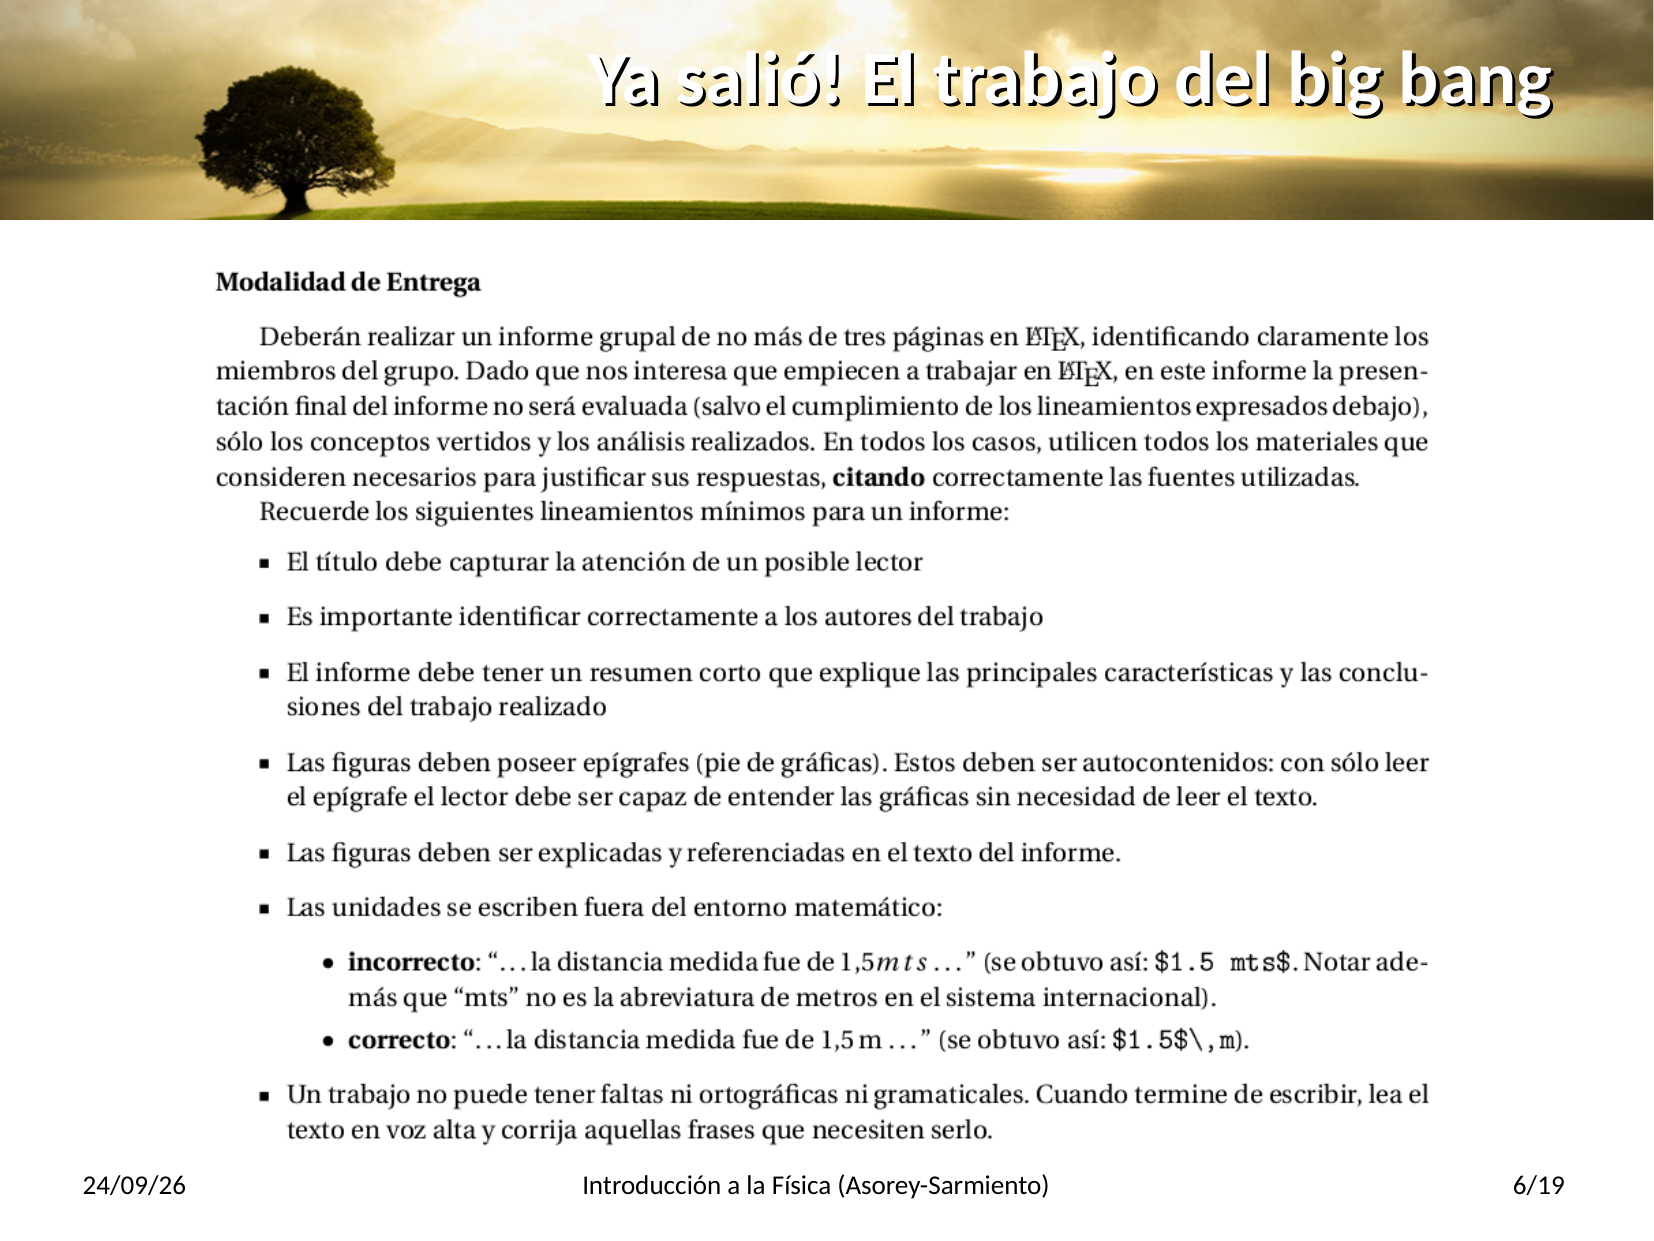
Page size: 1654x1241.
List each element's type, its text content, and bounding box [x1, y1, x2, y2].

title Ya salió! El trabajo del big bang [75, 19, 1564, 151]
picture [183, 254, 1471, 1156]
picture [0, 0, 1654, 220]
